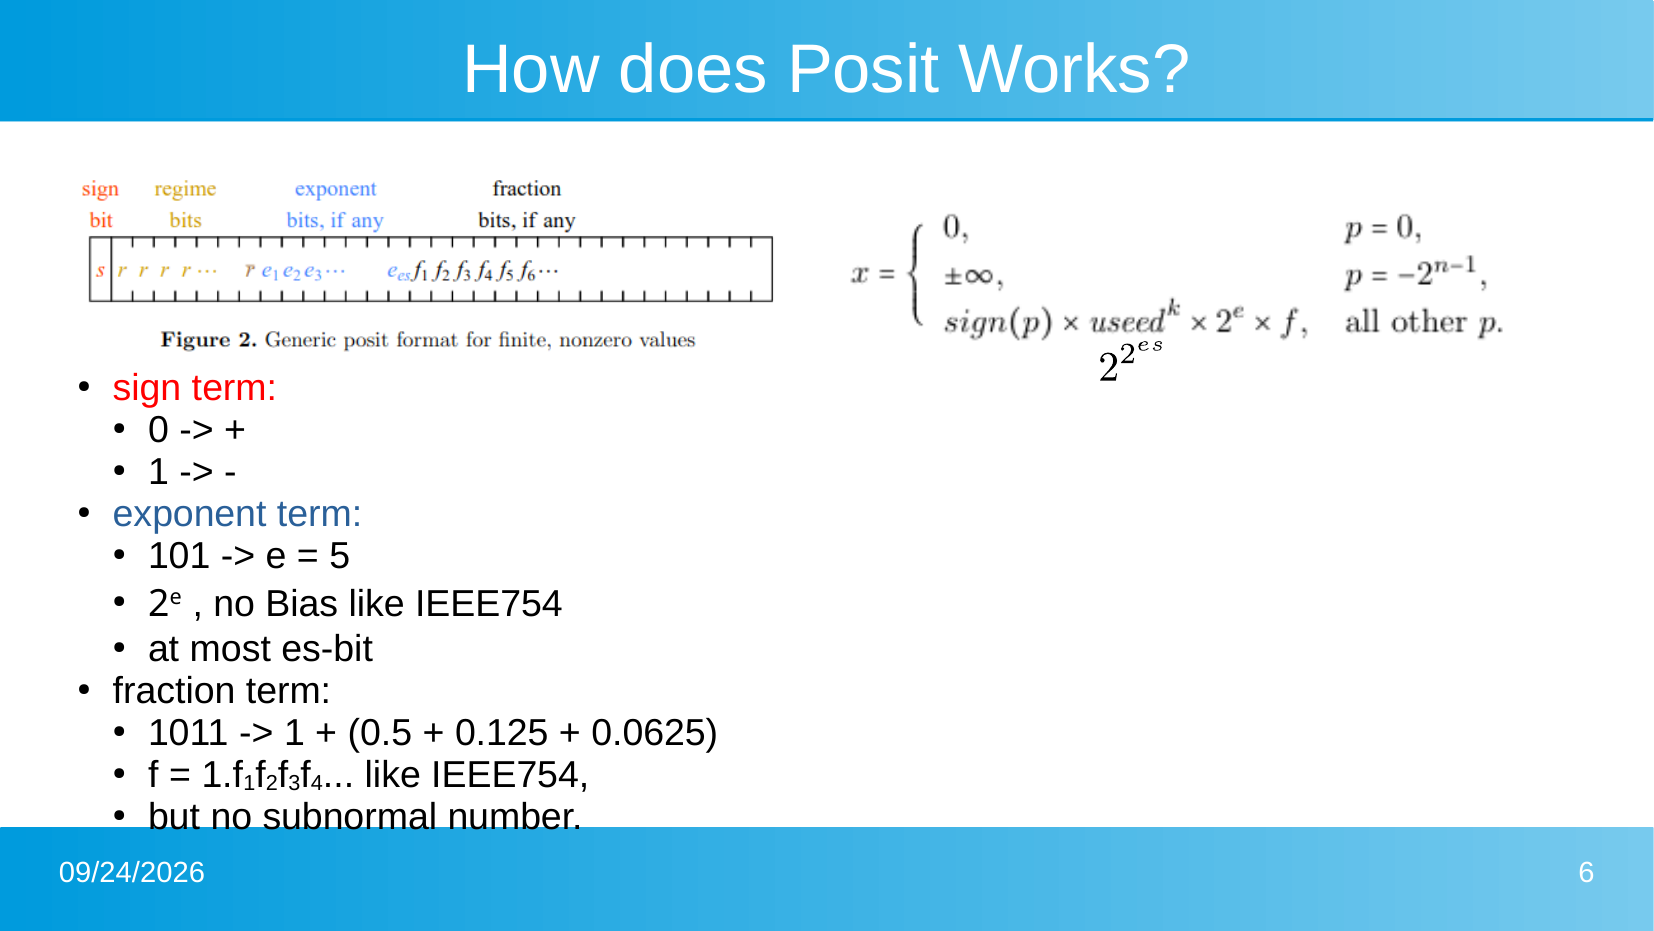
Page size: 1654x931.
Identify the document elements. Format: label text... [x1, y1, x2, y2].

title How does Posit Works? [59, 29, 1595, 108]
text_box sign term: 0 -> + 1 -> - exponent term: 101 -> e = 5 2e , no Bias like IEEE754 at most es-bit fraction term: 1011 -> 1 + (0.5 + 0.125 + 0.0625) f = 1.f1f2f3f4... like IEEE754, but no subnormal number. [62, 359, 915, 838]
picture [806, 190, 1542, 381]
picture [51, 169, 787, 358]
